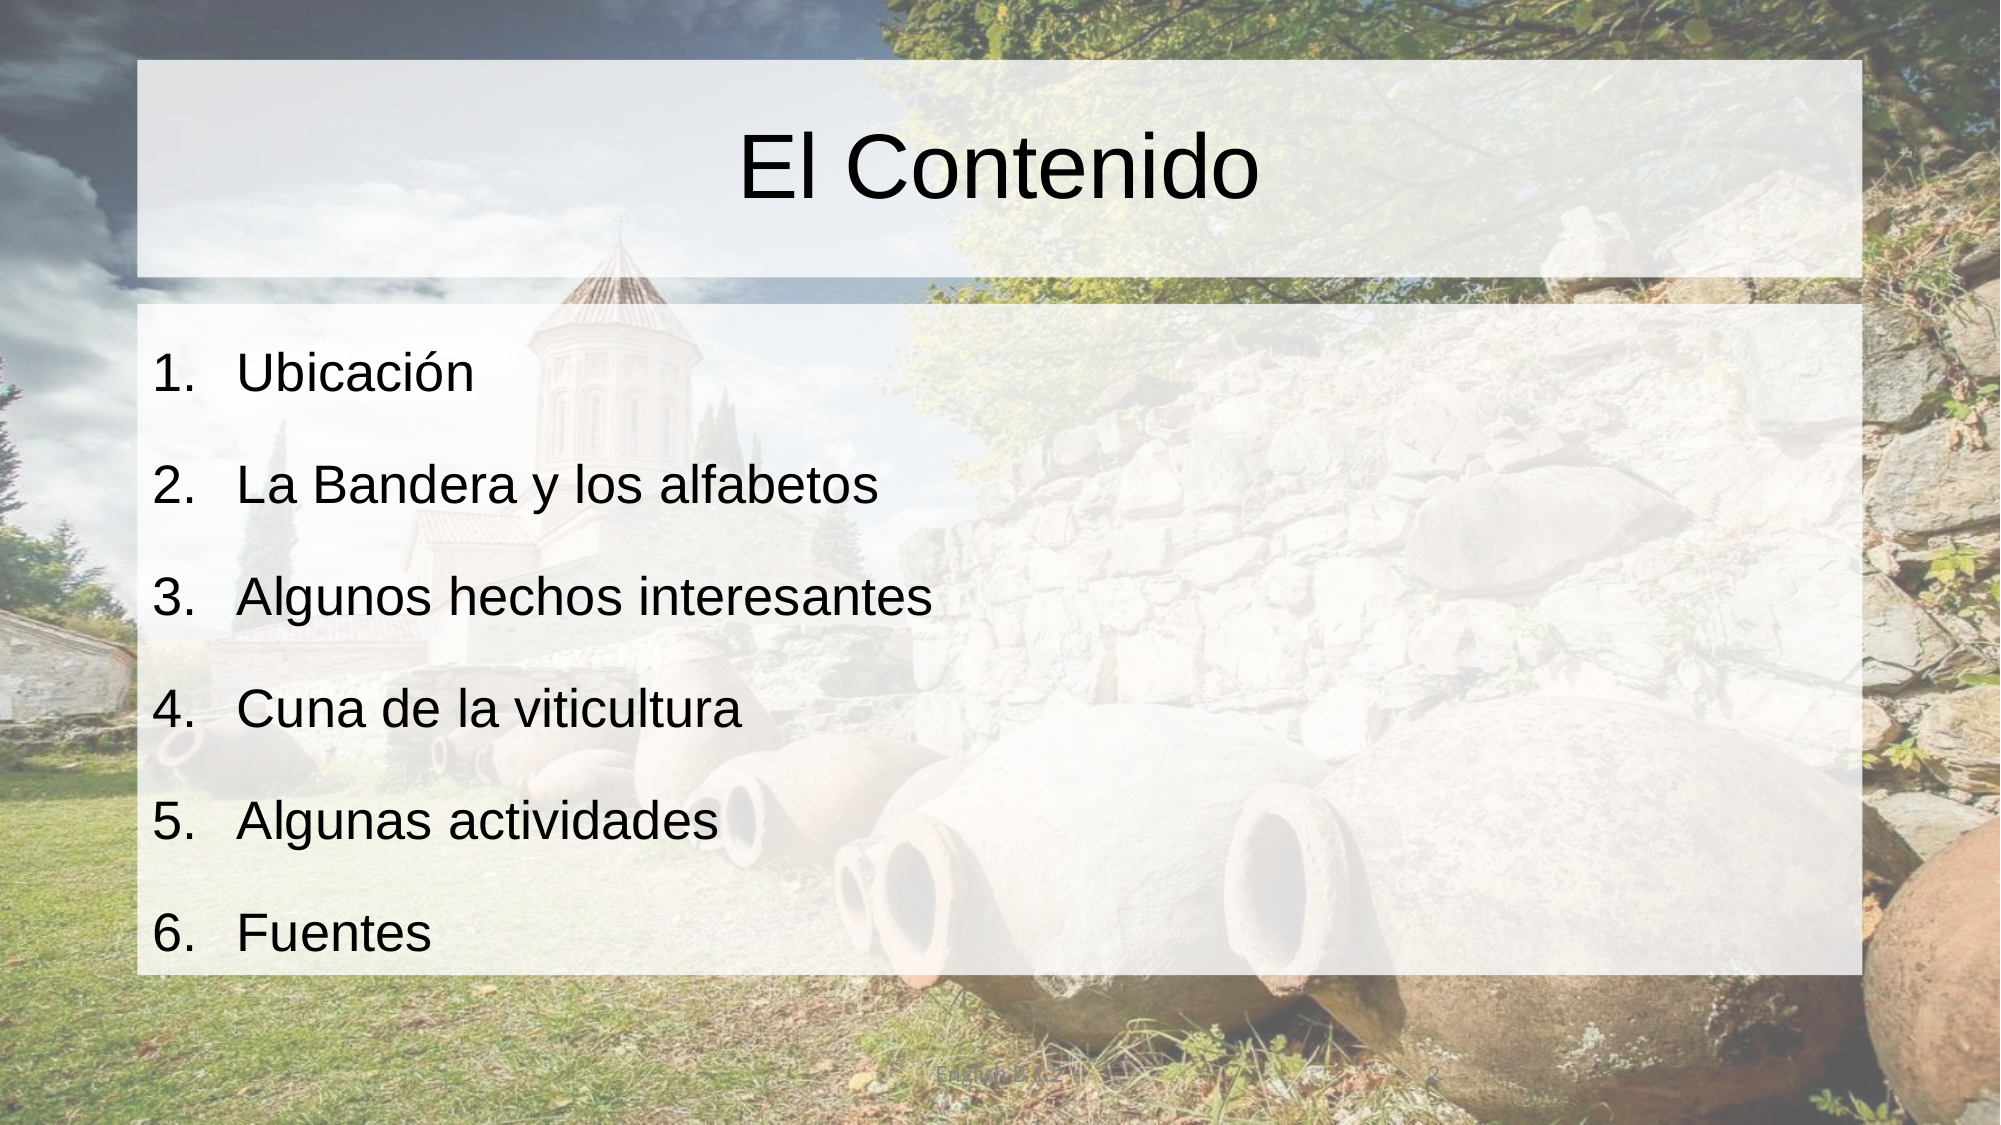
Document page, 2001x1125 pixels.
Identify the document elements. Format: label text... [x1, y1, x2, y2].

text_box [1412, 1042, 1863, 1103]
title El Contenido [137, 59, 1863, 278]
list Ubicación La Bandera y los alfabetos Algunos hechos interesantes Cuna de la viticultura Algunas actividades Fuentes [137, 303, 1863, 976]
text_box English B 1.2 [662, 1042, 1338, 1103]
